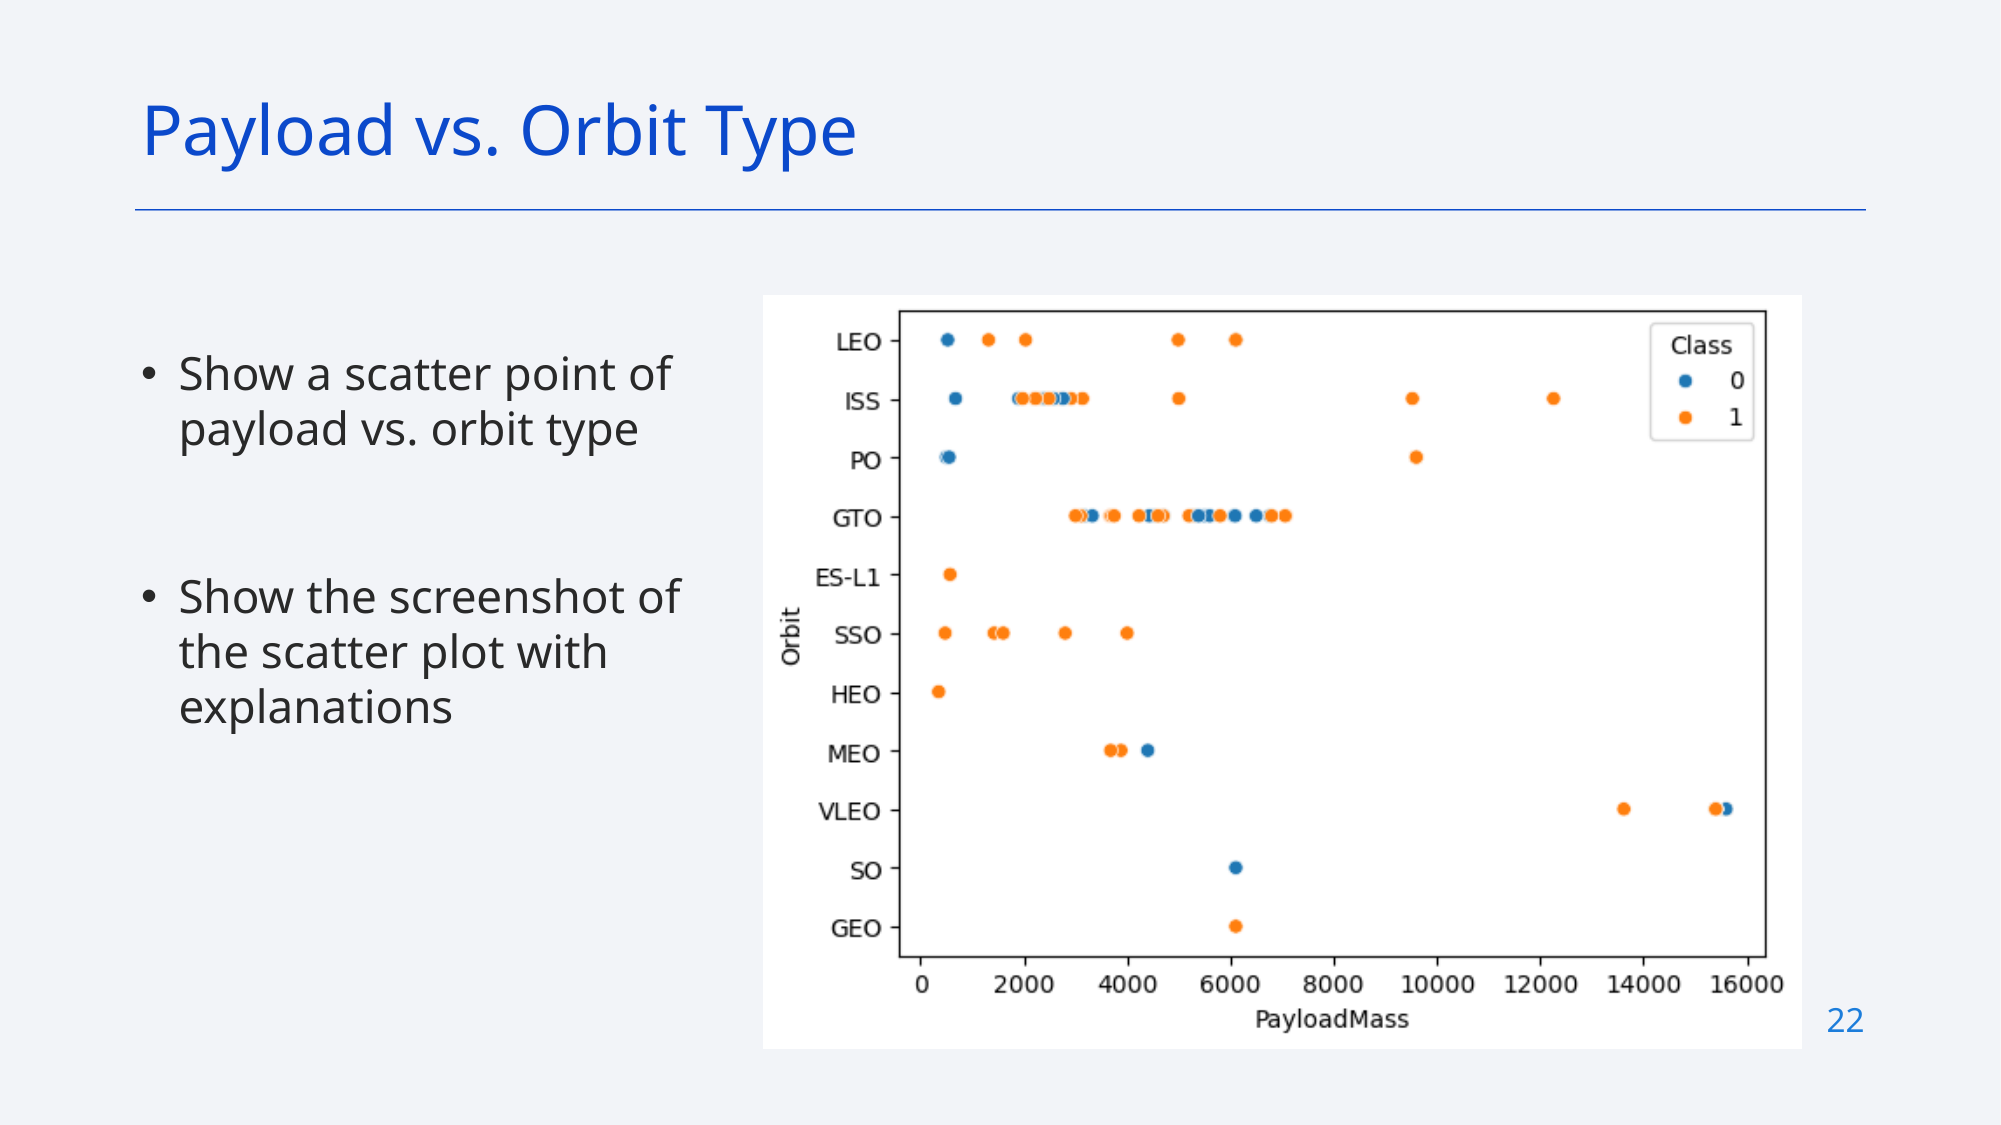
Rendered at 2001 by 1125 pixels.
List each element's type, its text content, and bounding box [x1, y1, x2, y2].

text_box Payload vs. Orbit Type [126, 88, 1852, 179]
list Show a scatter point of payload vs. orbit type Show the screenshot of the scatter plot with explanations [126, 337, 763, 963]
picture [0, 0, 2001, 1125]
